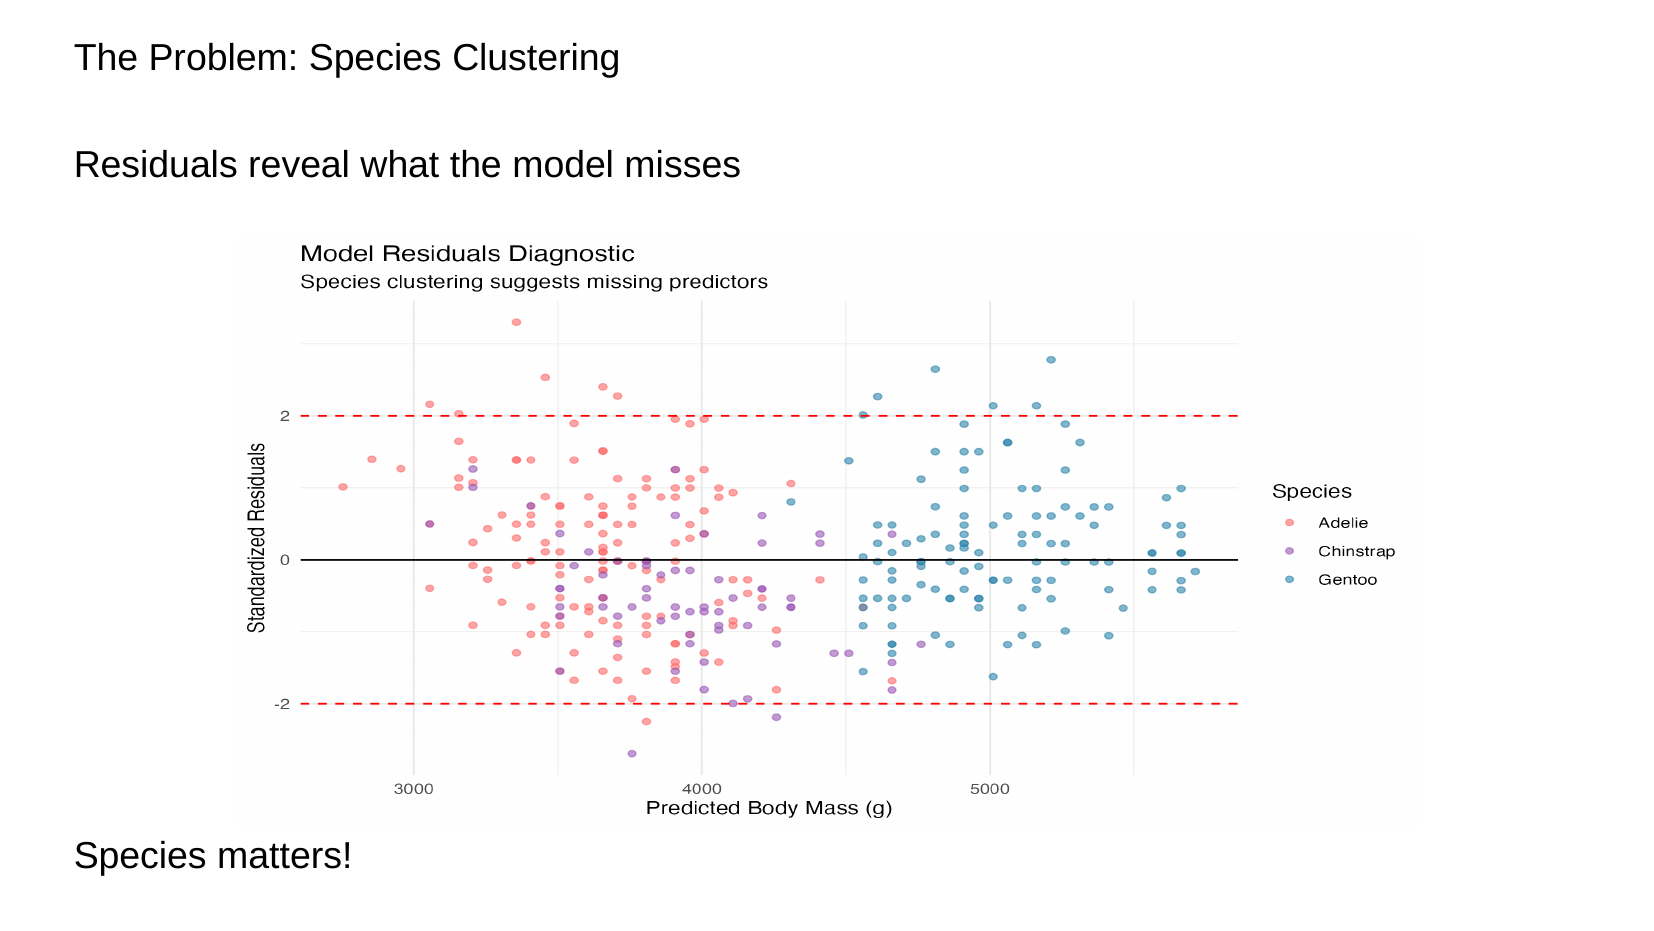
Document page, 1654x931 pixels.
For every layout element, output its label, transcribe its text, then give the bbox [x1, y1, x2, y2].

picture [236, 236, 1418, 826]
text_box The Problem: Species Clustering [59, 29, 1123, 135]
text_box Residuals reveal what the model misses [59, 135, 1123, 225]
text_box Species matters! [59, 826, 1595, 916]
